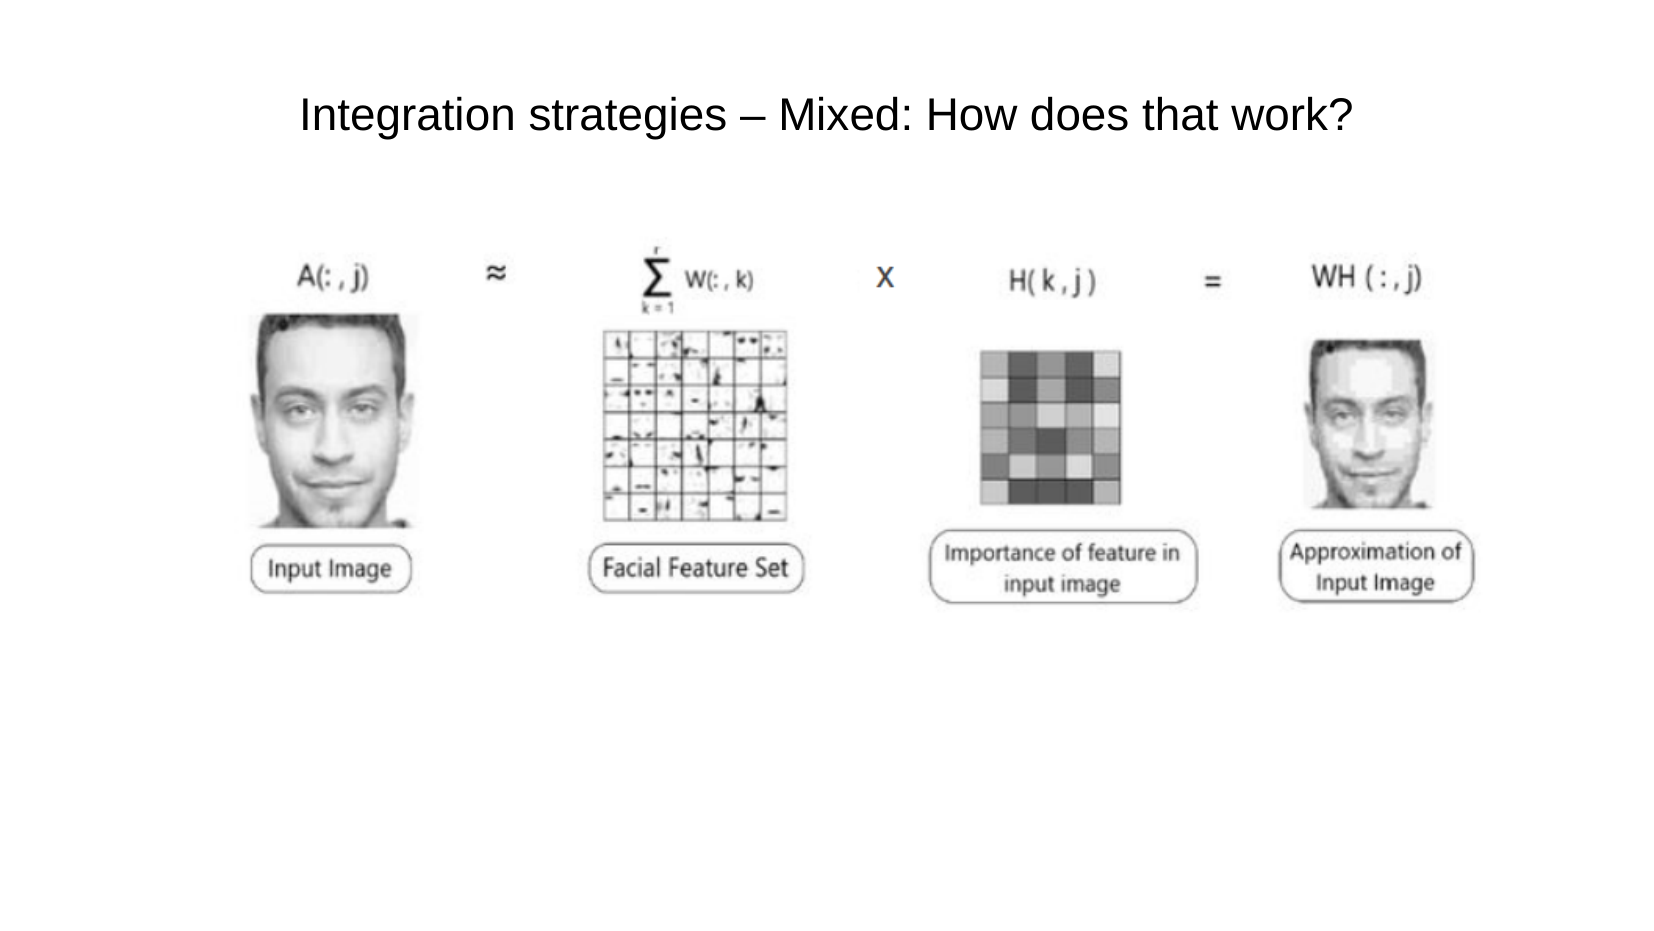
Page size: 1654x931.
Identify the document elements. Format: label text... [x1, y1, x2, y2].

picture [179, 192, 1501, 663]
title Integration strategies – Mixed: How does that work? [82, 37, 1571, 193]
